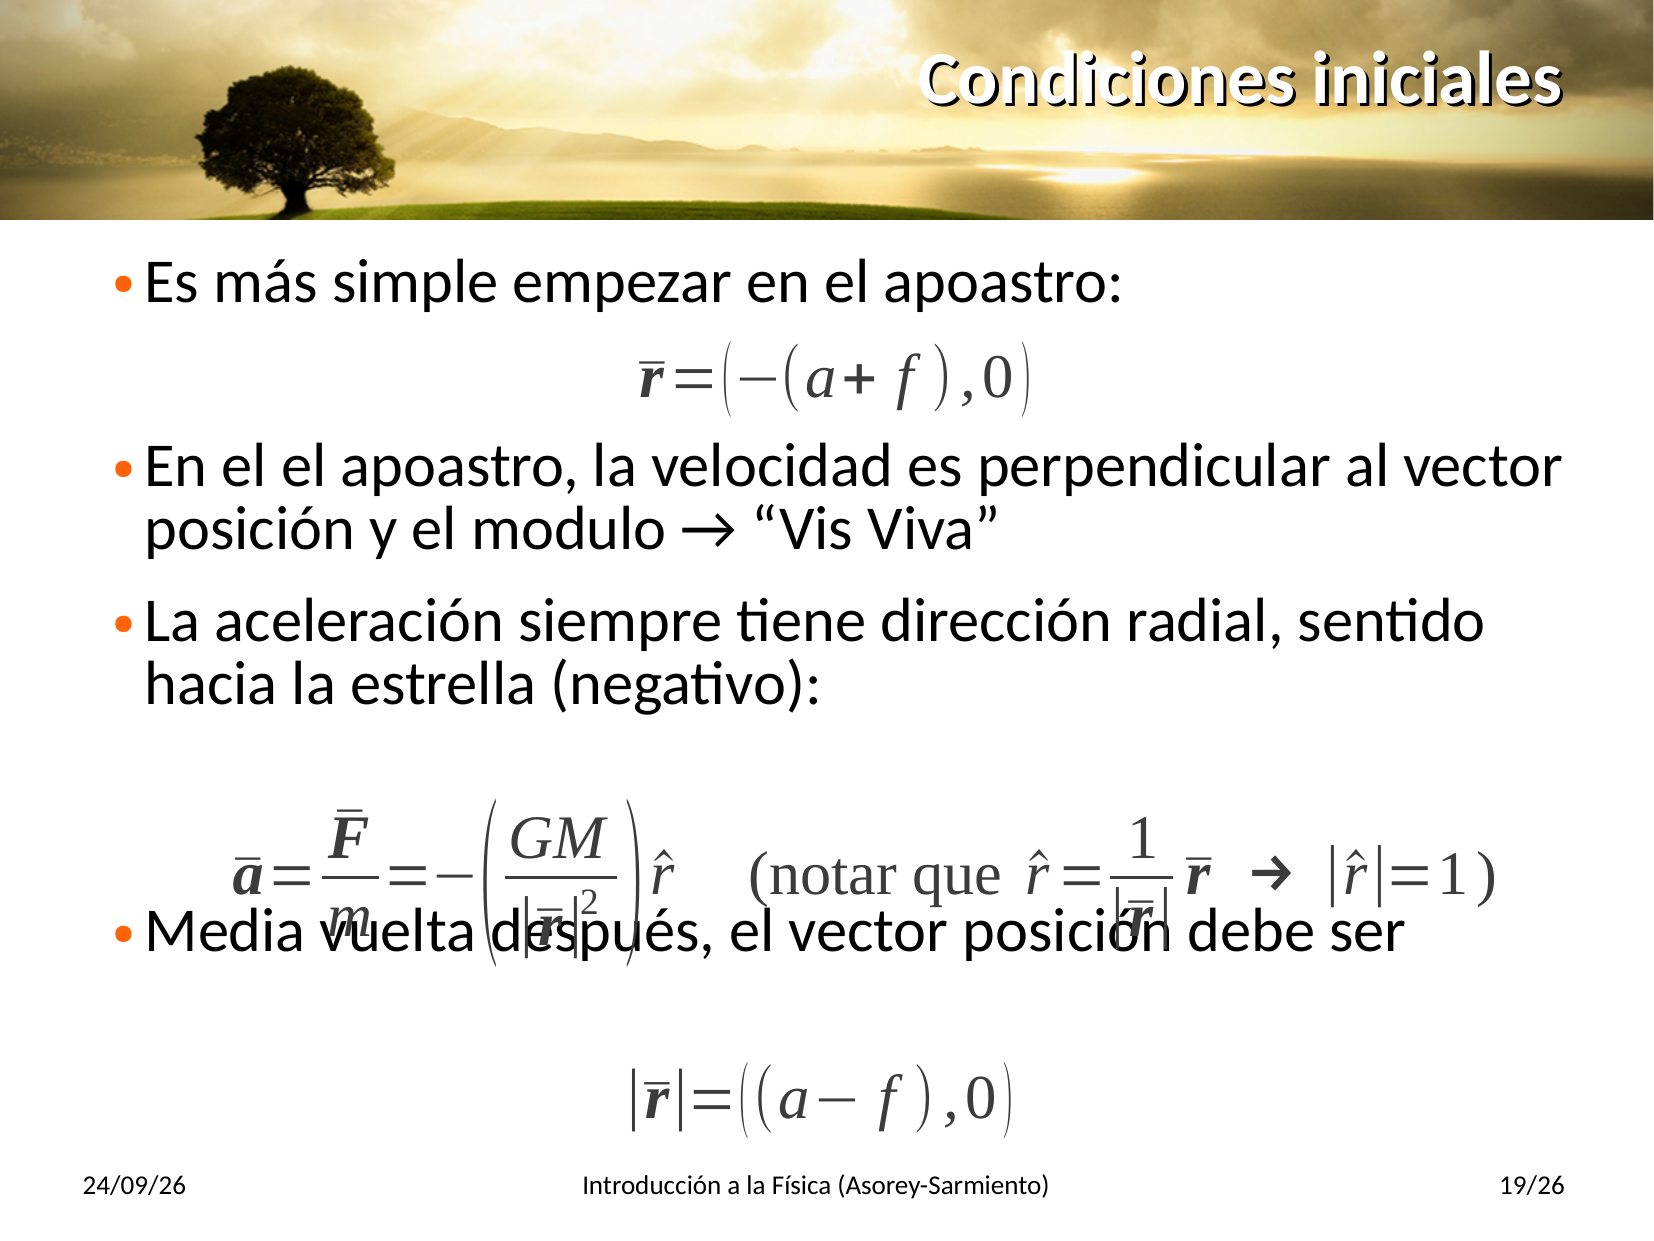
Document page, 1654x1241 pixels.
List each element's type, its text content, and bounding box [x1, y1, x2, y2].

title Condiciones iniciales [75, 19, 1564, 151]
picture [0, 0, 1654, 220]
chart [630, 337, 1038, 421]
chart [615, 1058, 1020, 1142]
chart [225, 795, 1503, 971]
list Es más simple empezar en el apoastro: En el el apoastro, la velocidad es perpendicular al vector posición y el modulo → “Vis Viva” La aceleración siempre tiene dirección radial, sentido hacia la estrella (negativo): Media vuelta después, el vector posición debe ser [82, 255, 1571, 1141]
